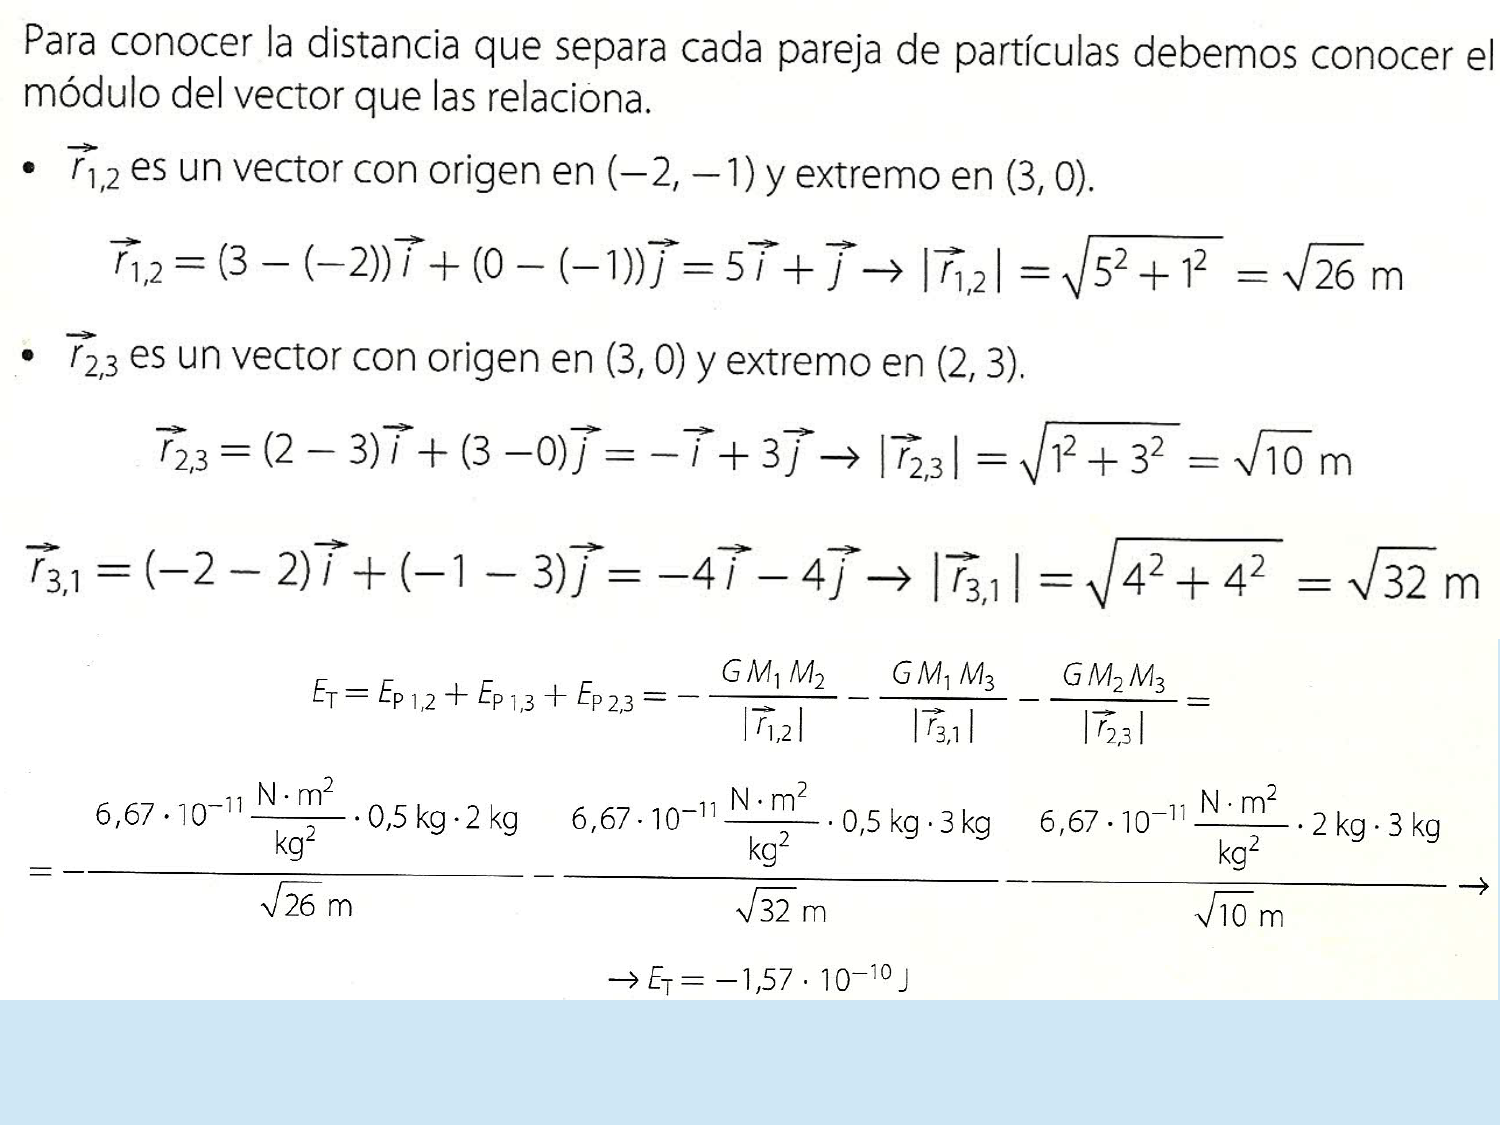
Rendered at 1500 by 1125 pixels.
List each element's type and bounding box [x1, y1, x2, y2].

picture [0, 0, 1500, 1000]
